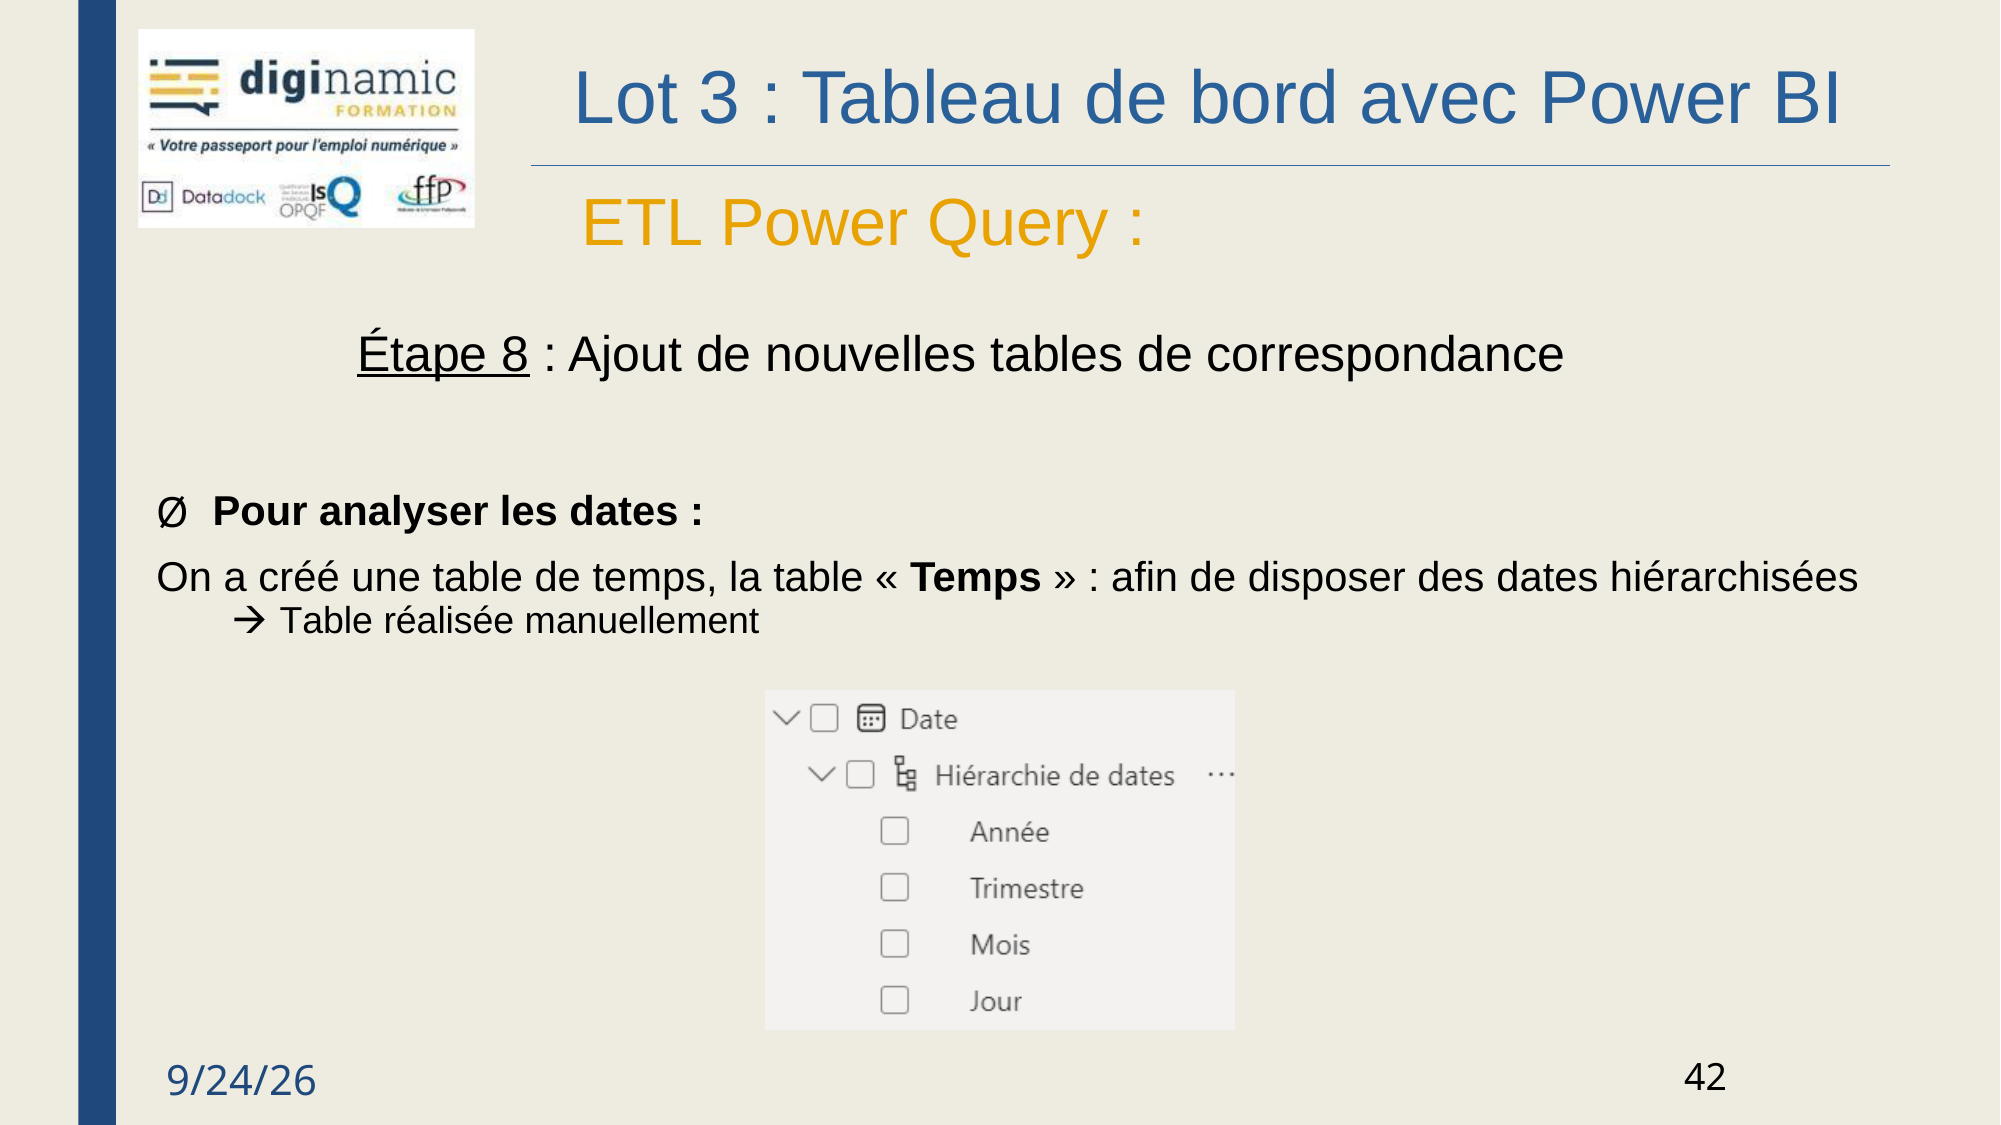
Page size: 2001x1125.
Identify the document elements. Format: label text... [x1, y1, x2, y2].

picture [765, 690, 1235, 1030]
text_box 2/7/2024 [151, 1043, 389, 1110]
text_box Étape 8 : Ajout de nouvelles tables de correspondance [342, 318, 1760, 446]
text_box ETL Power Query : [566, 177, 1300, 296]
text_box [1669, 1043, 1931, 1110]
text_box Pour analyser les dates : On a créé une table de temps, la table « Temps » : afin de disposer des dates hiérarchisées  Table réalisée manuellement [141, 480, 1985, 791]
title Lot 3 : Tableau de bord avec Power BI [516, 51, 1902, 299]
